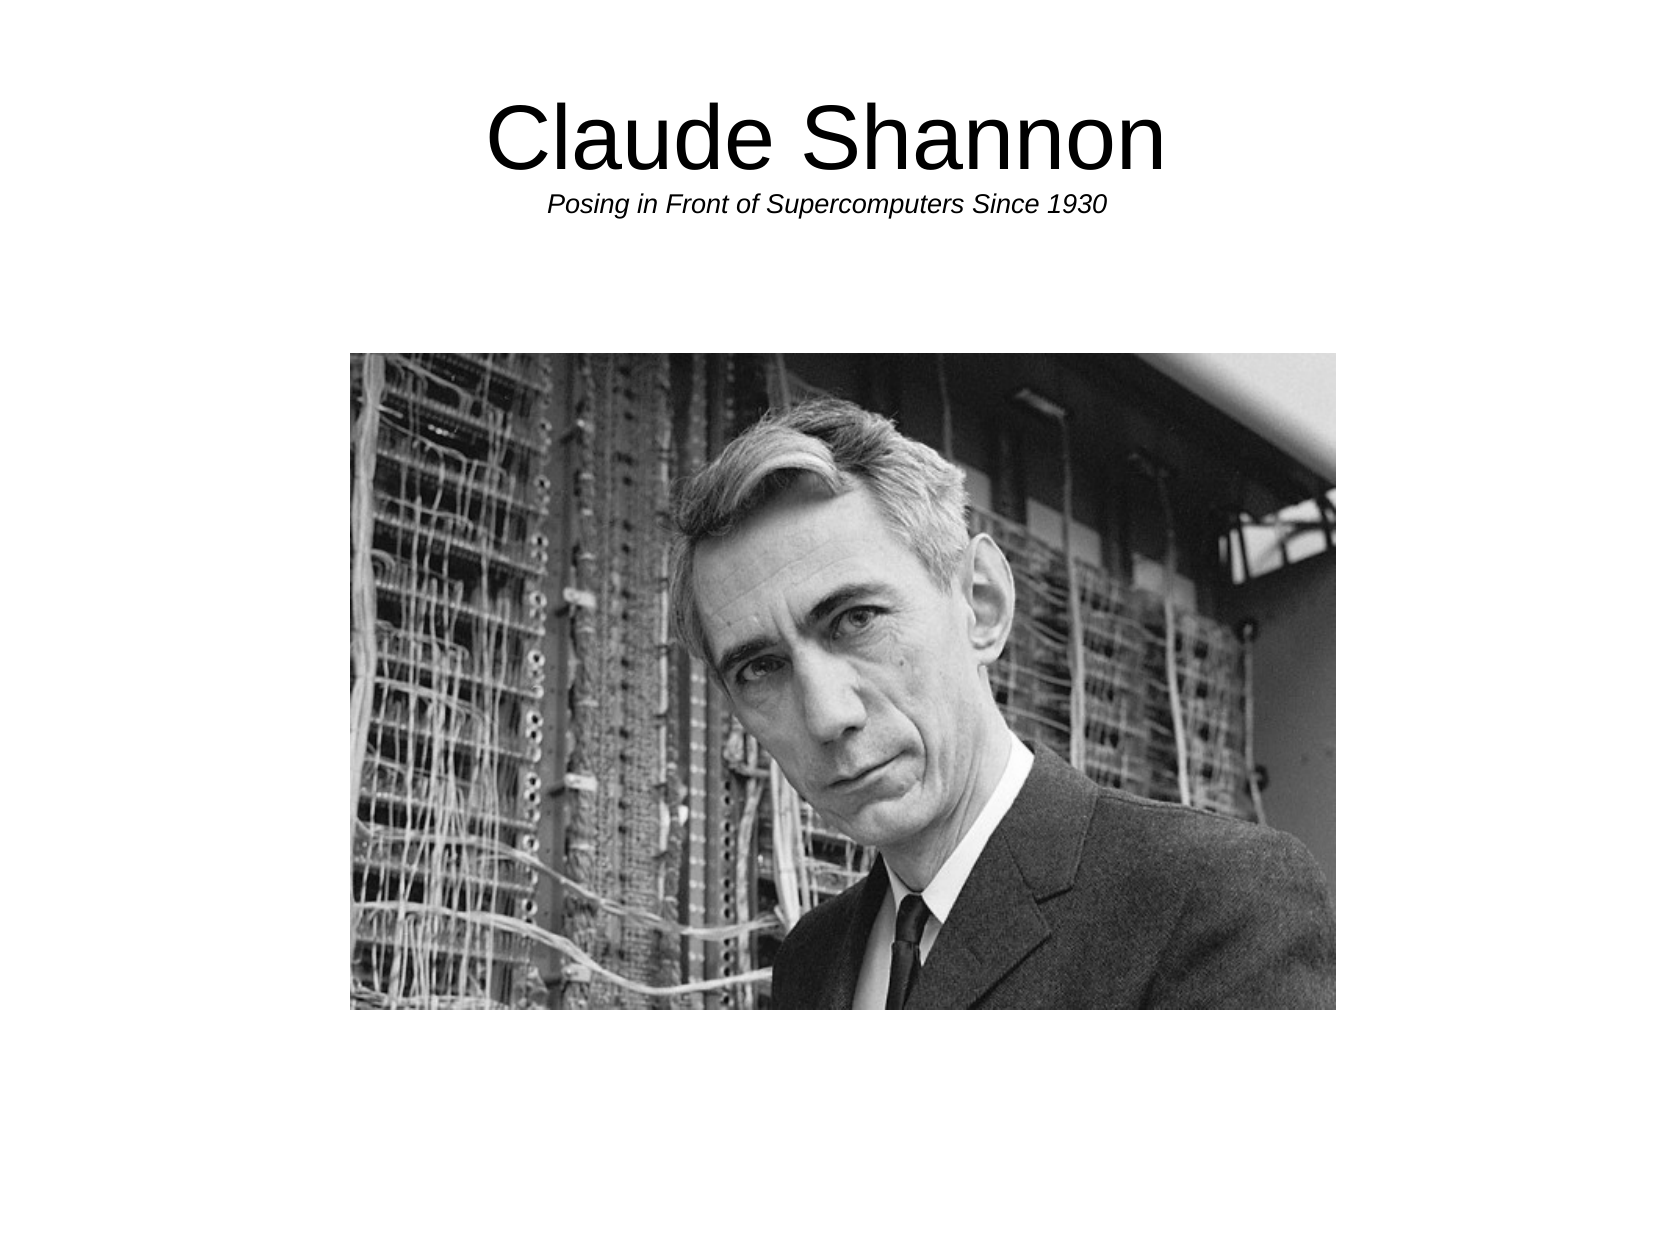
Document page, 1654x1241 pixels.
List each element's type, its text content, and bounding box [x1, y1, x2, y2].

picture [350, 353, 1336, 1010]
title Claude Shannon Posing in Front of Supercomputers Since 1930 [82, 49, 1571, 257]
